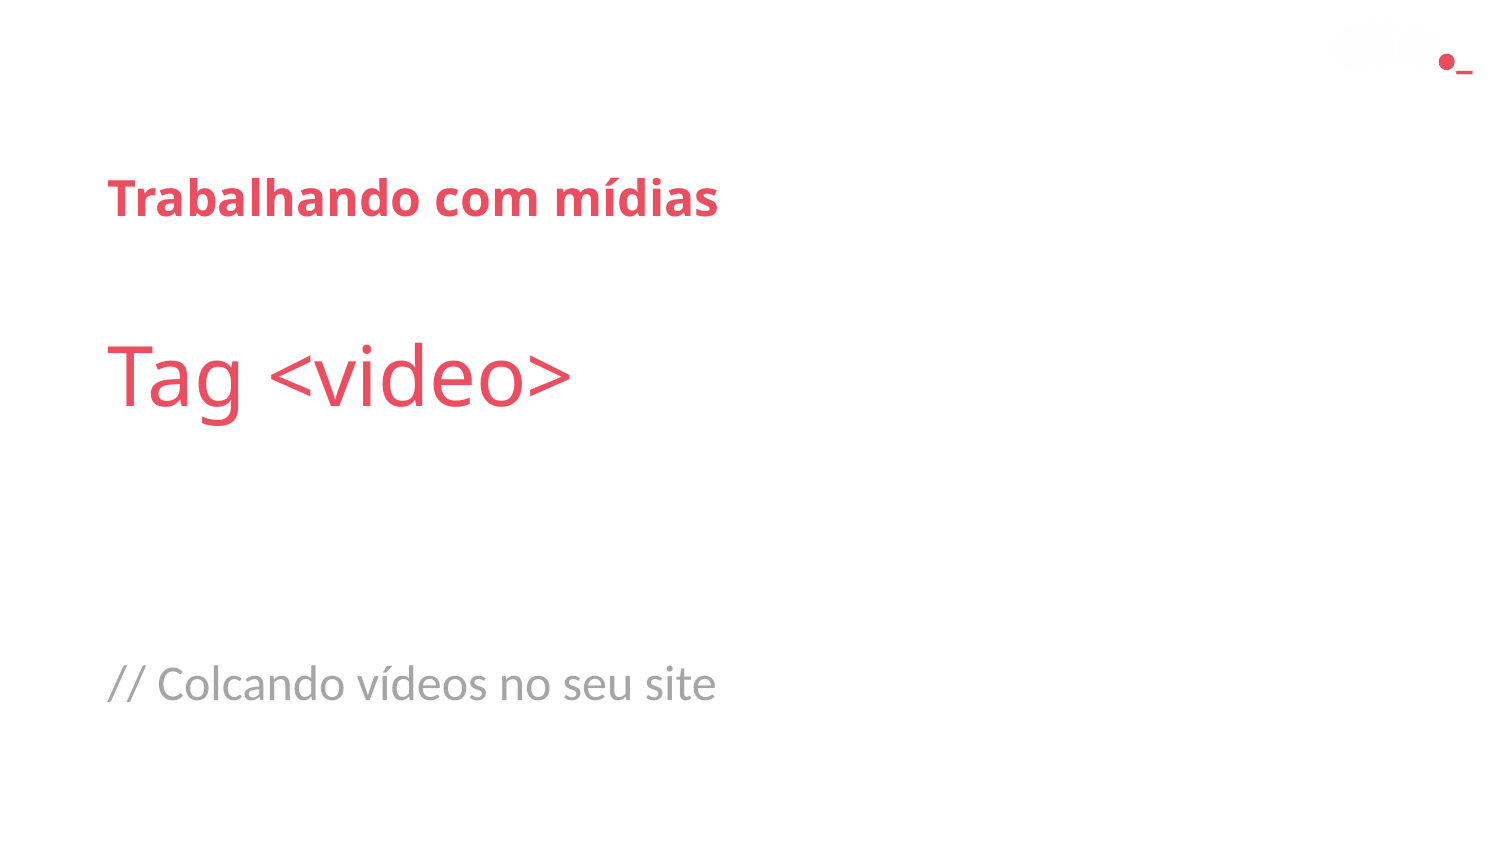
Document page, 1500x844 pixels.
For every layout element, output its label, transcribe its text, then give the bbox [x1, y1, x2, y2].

text_box // Colcando vídeos no seu site [92, 635, 1309, 701]
text_box Trabalhando com mídias [92, 142, 1309, 223]
picture [1333, 19, 1473, 75]
text_box Tag <video> [92, 292, 1309, 558]
